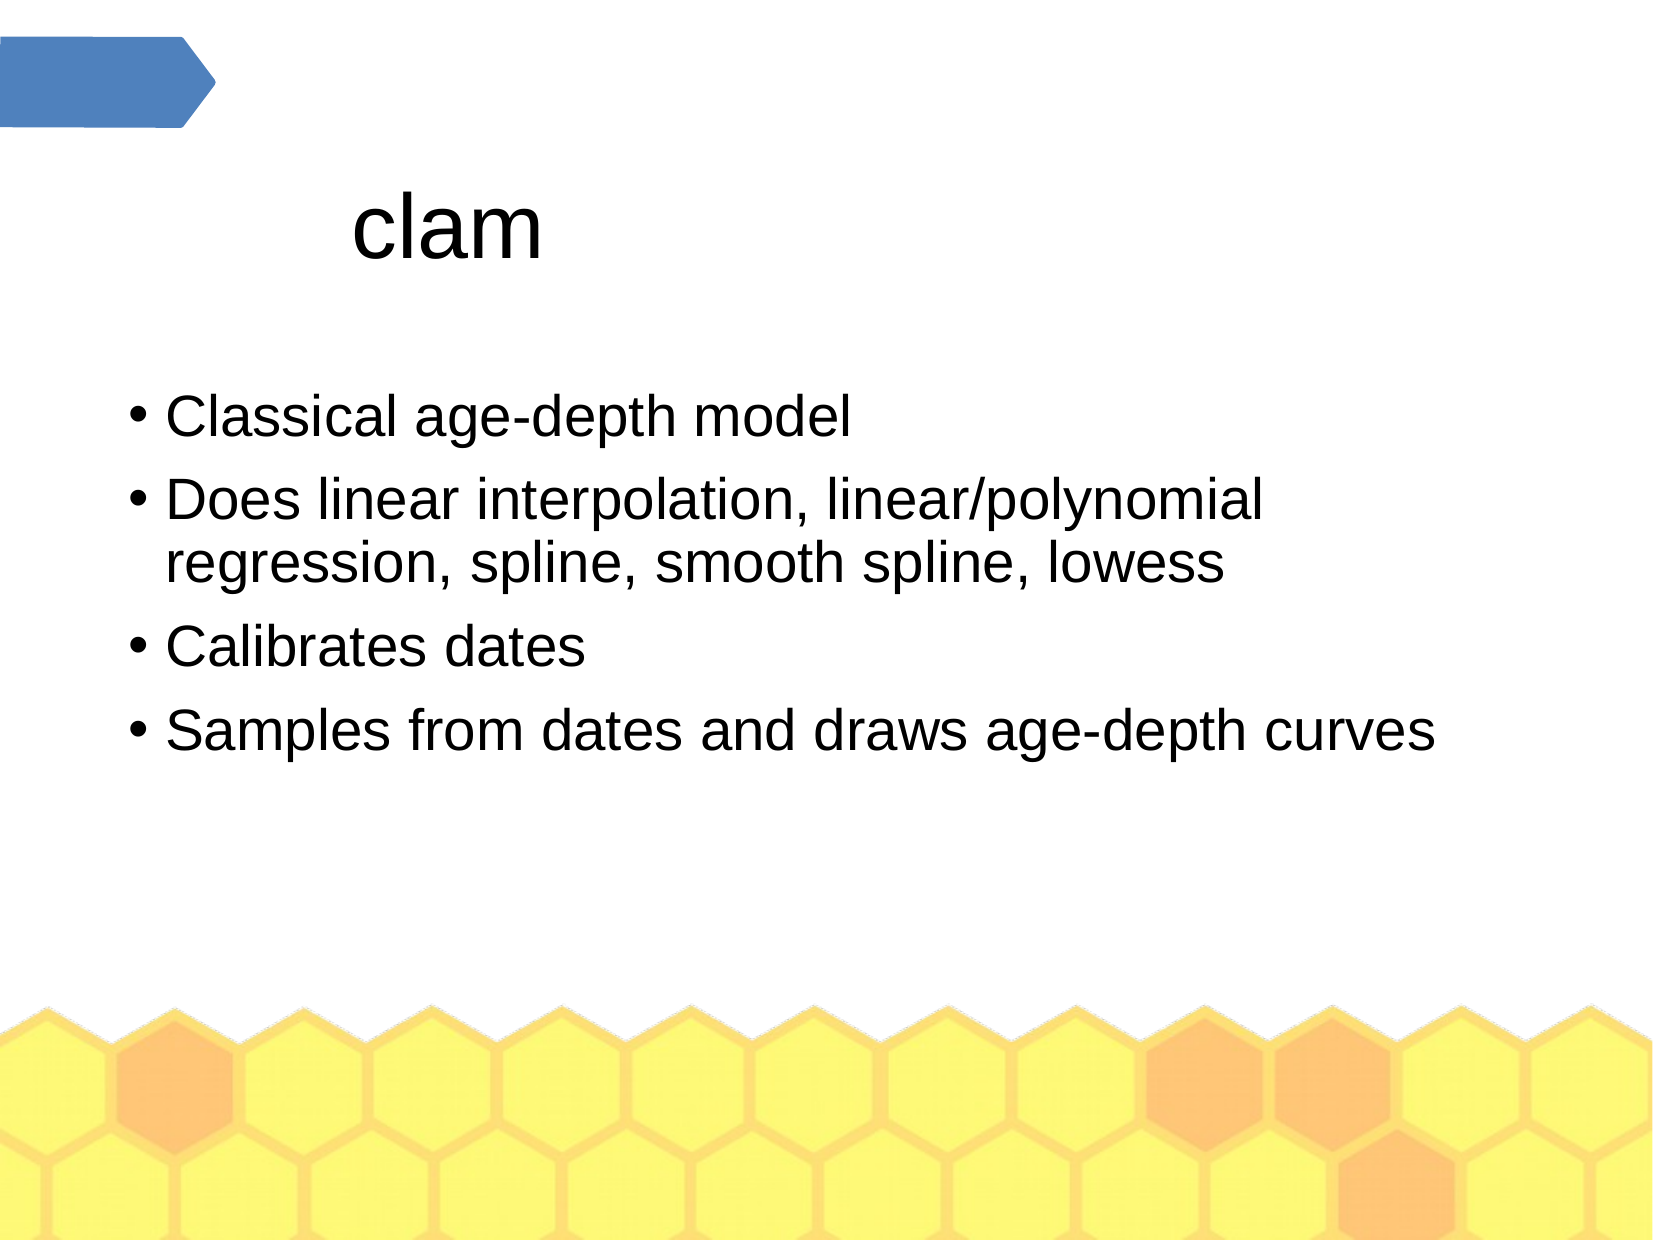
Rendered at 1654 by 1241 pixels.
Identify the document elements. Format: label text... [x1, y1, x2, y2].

text_box Classical age-depth model Does linear interpolation, linear/polynomial regression, spline, smooth spline, lowess Calibrates dates Samples from dates and draws age-depth curves [127, 385, 1560, 1069]
picture [0, 1001, 1653, 1240]
text_box clam [351, 112, 1560, 344]
